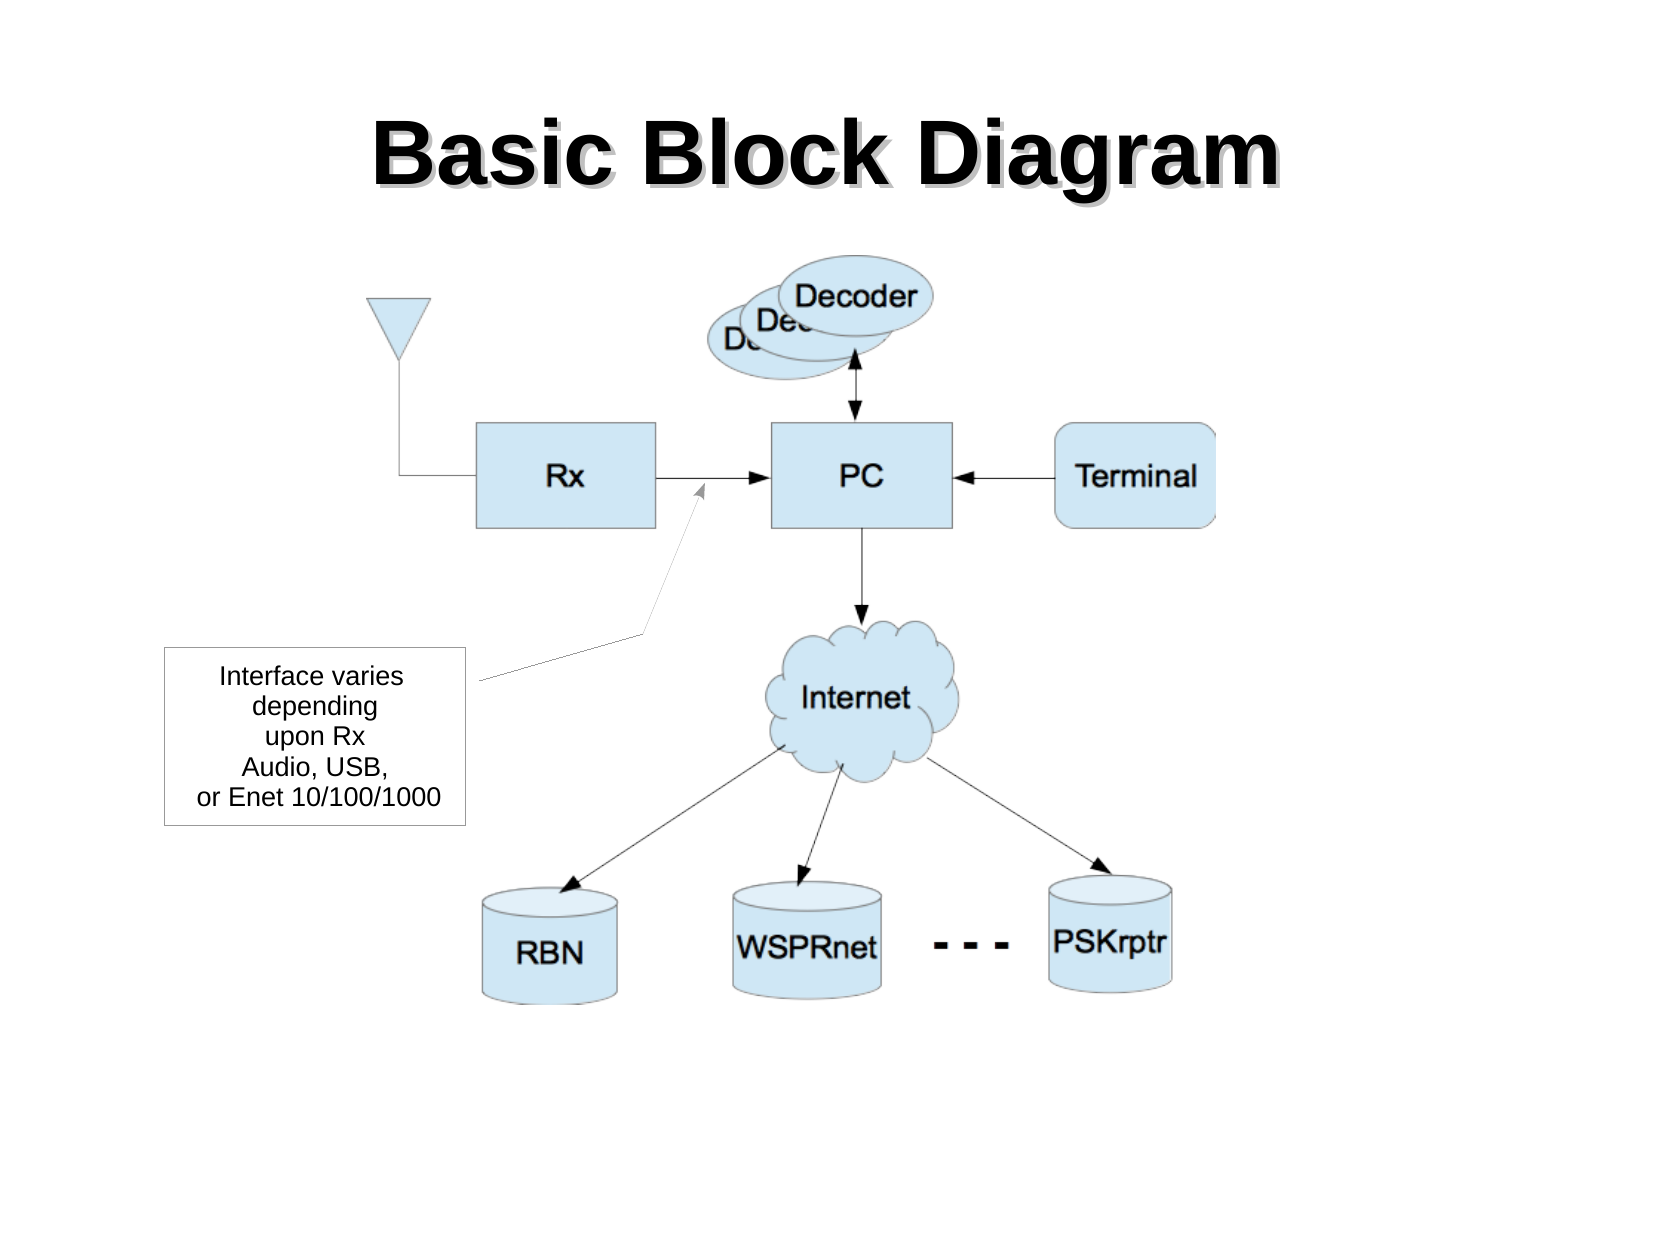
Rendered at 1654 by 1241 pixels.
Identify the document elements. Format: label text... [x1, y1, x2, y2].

picture [366, 255, 1216, 1006]
text_box Interface varies depending upon Rx Audio, USB, or Enet 10/100/1000 [165, 648, 465, 825]
title Basic Block Diagram [82, 49, 1571, 257]
